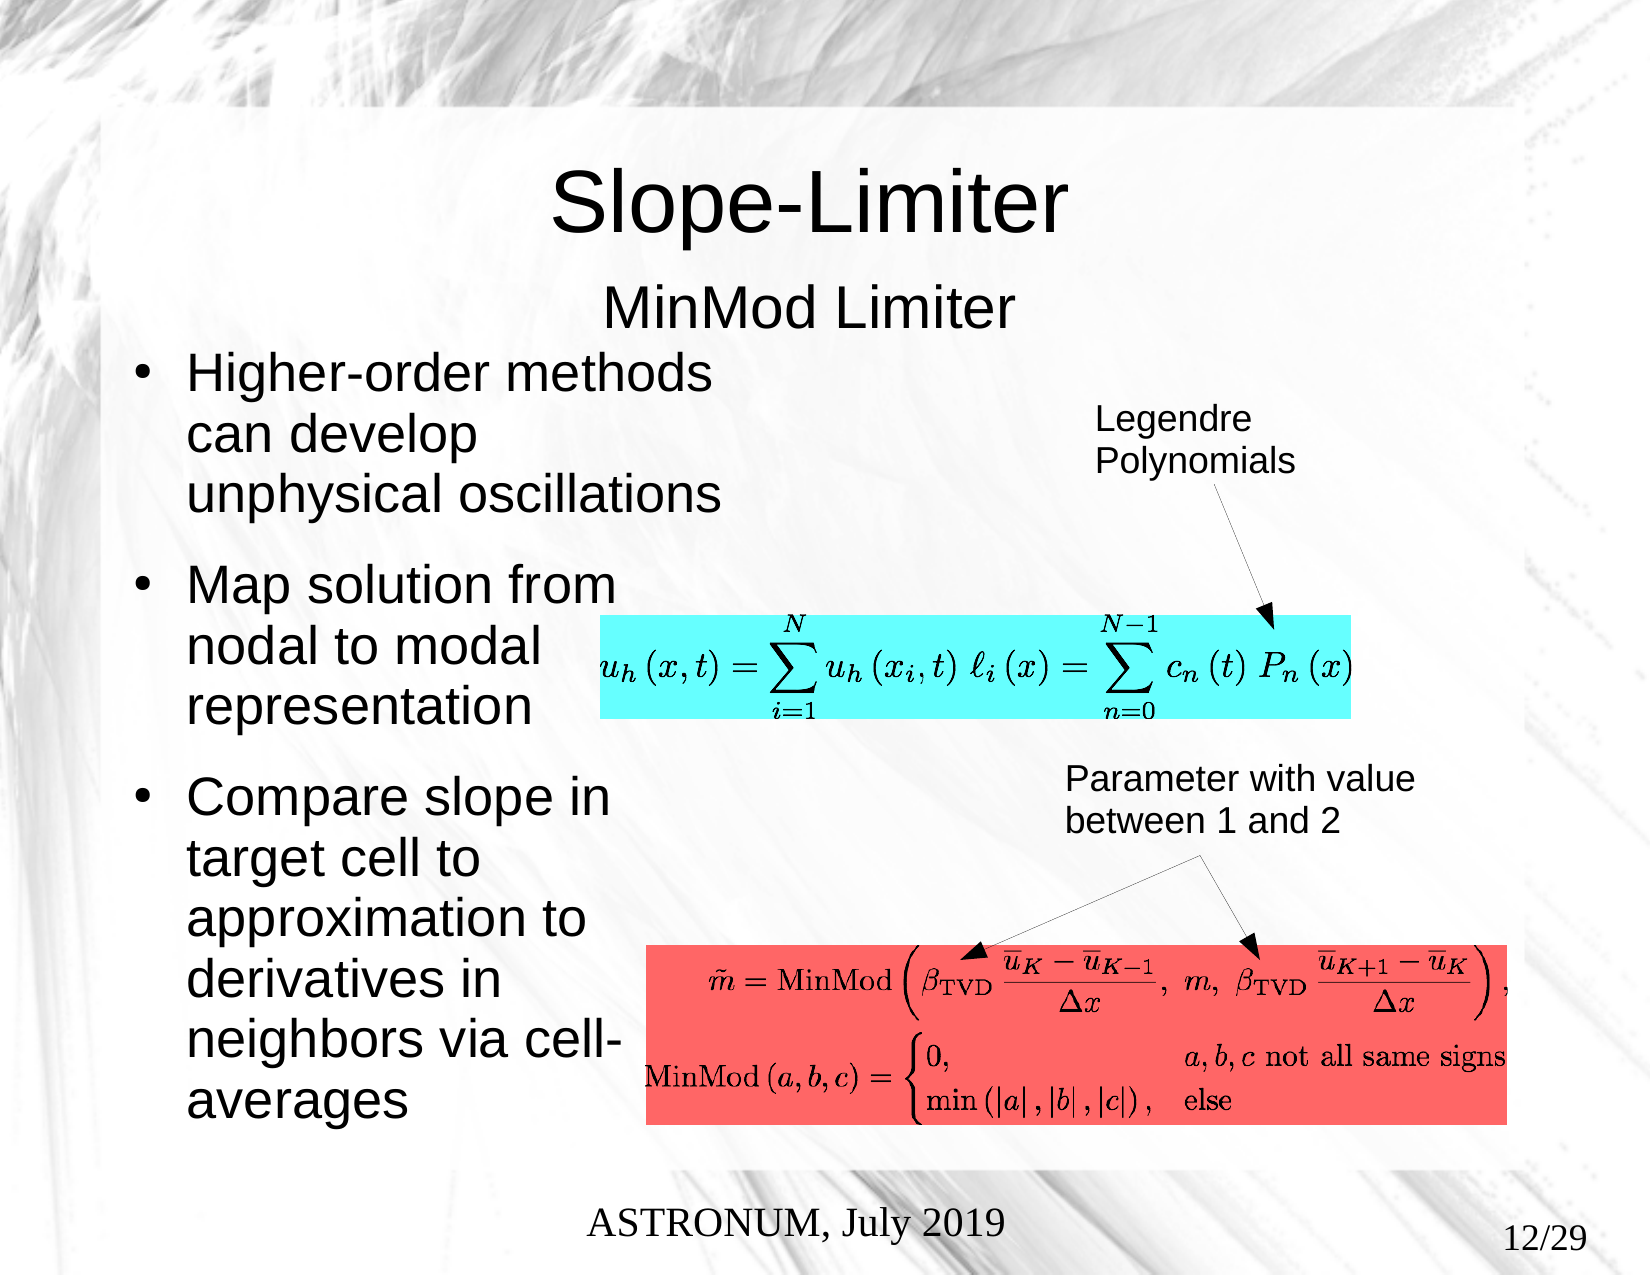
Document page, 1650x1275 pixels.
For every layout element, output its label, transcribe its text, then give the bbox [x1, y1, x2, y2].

text_box Parameter with value between 1 and 2 [1050, 750, 1486, 856]
title MinMod Limiter [117, 221, 1503, 395]
list Higher-order methods can develop unphysical oscillations Map solution from nodal to modal representation Compare slope in target cell to approximation to derivatives in neighbors via cell-averages [115, 342, 730, 1130]
title Slope-Limiter [117, 115, 1503, 221]
text_box Legendre Polynomials [1080, 389, 1321, 489]
picture [0, 0, 1650, 1275]
